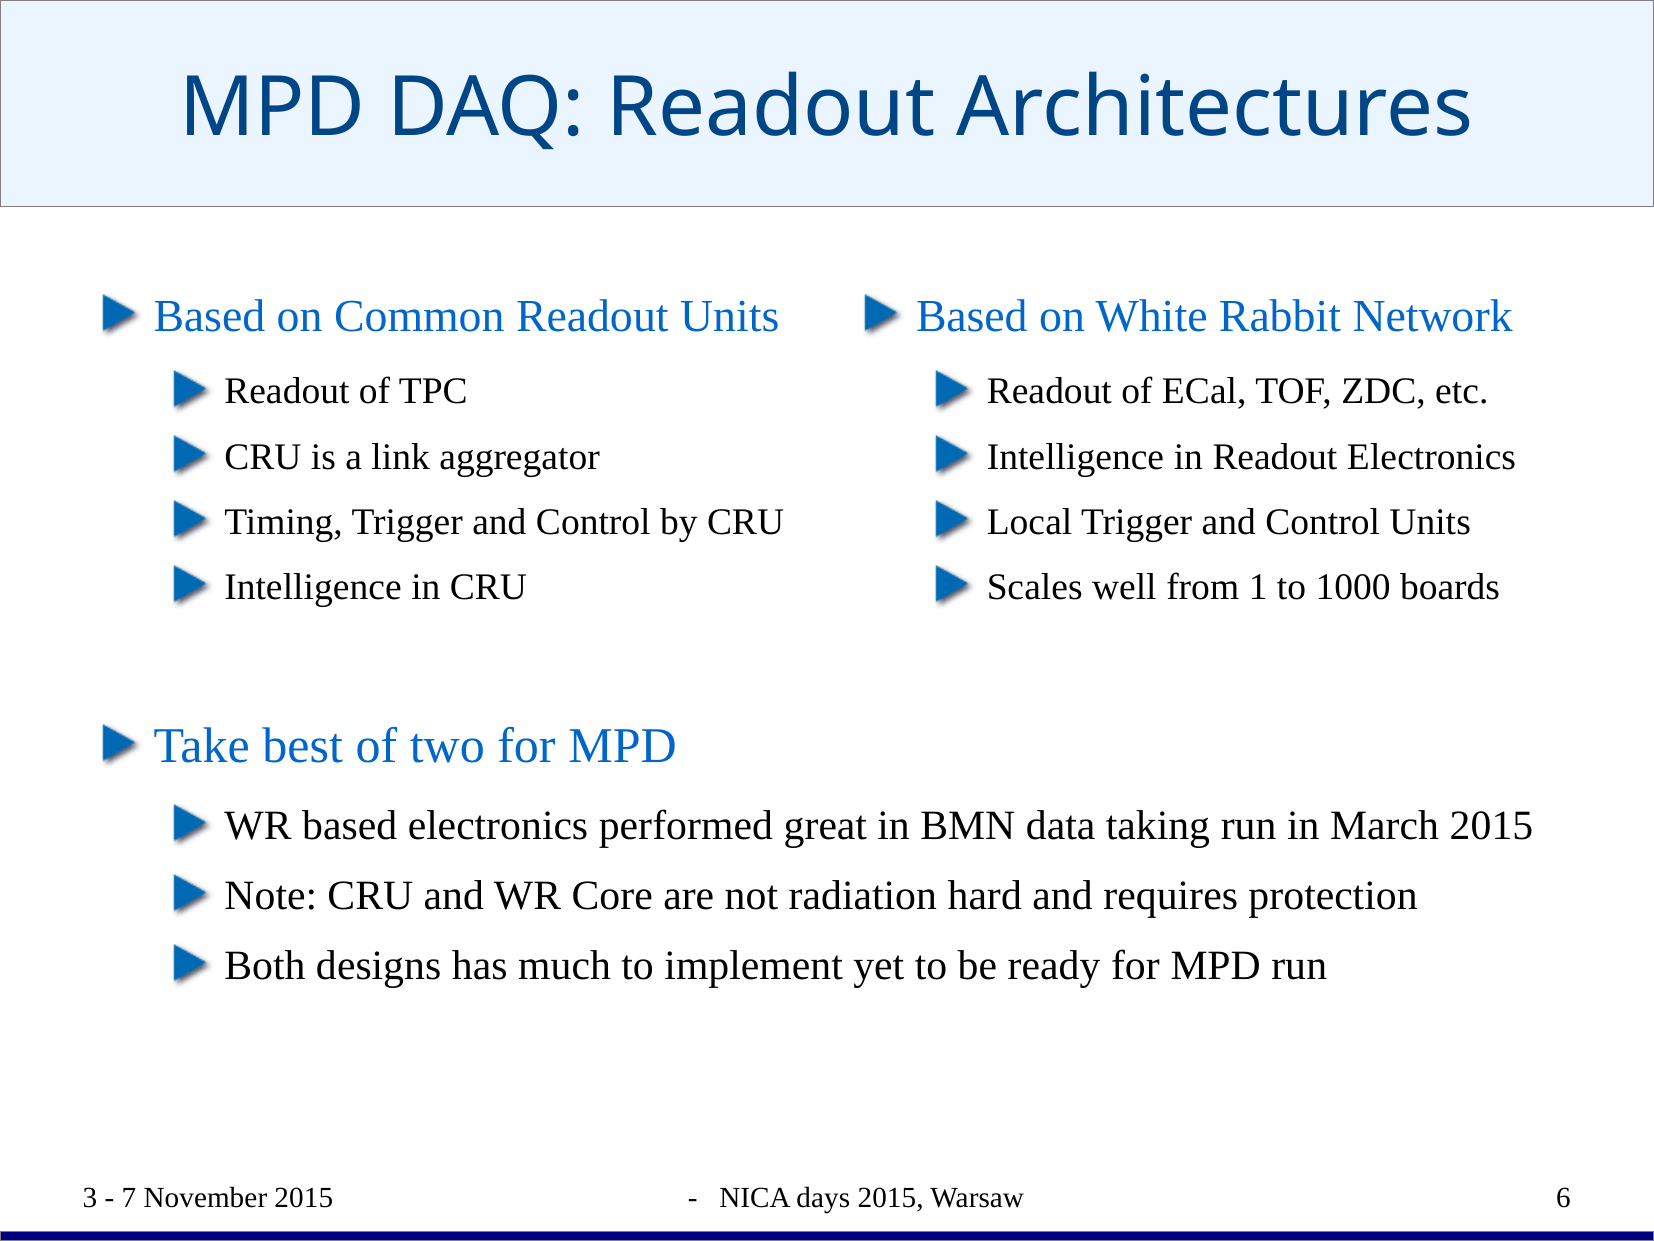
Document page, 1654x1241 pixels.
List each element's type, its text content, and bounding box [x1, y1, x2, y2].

list Based on White Rabbit Network Readout of ECal, TOF, ZDC, etc. Intelligence in Readout Electronics Local Trigger and Control Units Scales well from 1 to 1000 boards [845, 290, 1572, 681]
list Take best of two for MPD WR based electronics performed great in BMN data taking run in March 2015 Note: CRU and WR Core are not radiation hard and requires protection Both designs has much to implement yet to be ready for MPD run [82, 717, 1571, 1109]
title MPD DAQ: Readout Architectures [82, 29, 1571, 178]
list Based on Common Readout Units Readout of TPC CRU is a link aggregator Timing, Trigger and Control by CRU Intelligence in CRU [82, 290, 809, 681]
